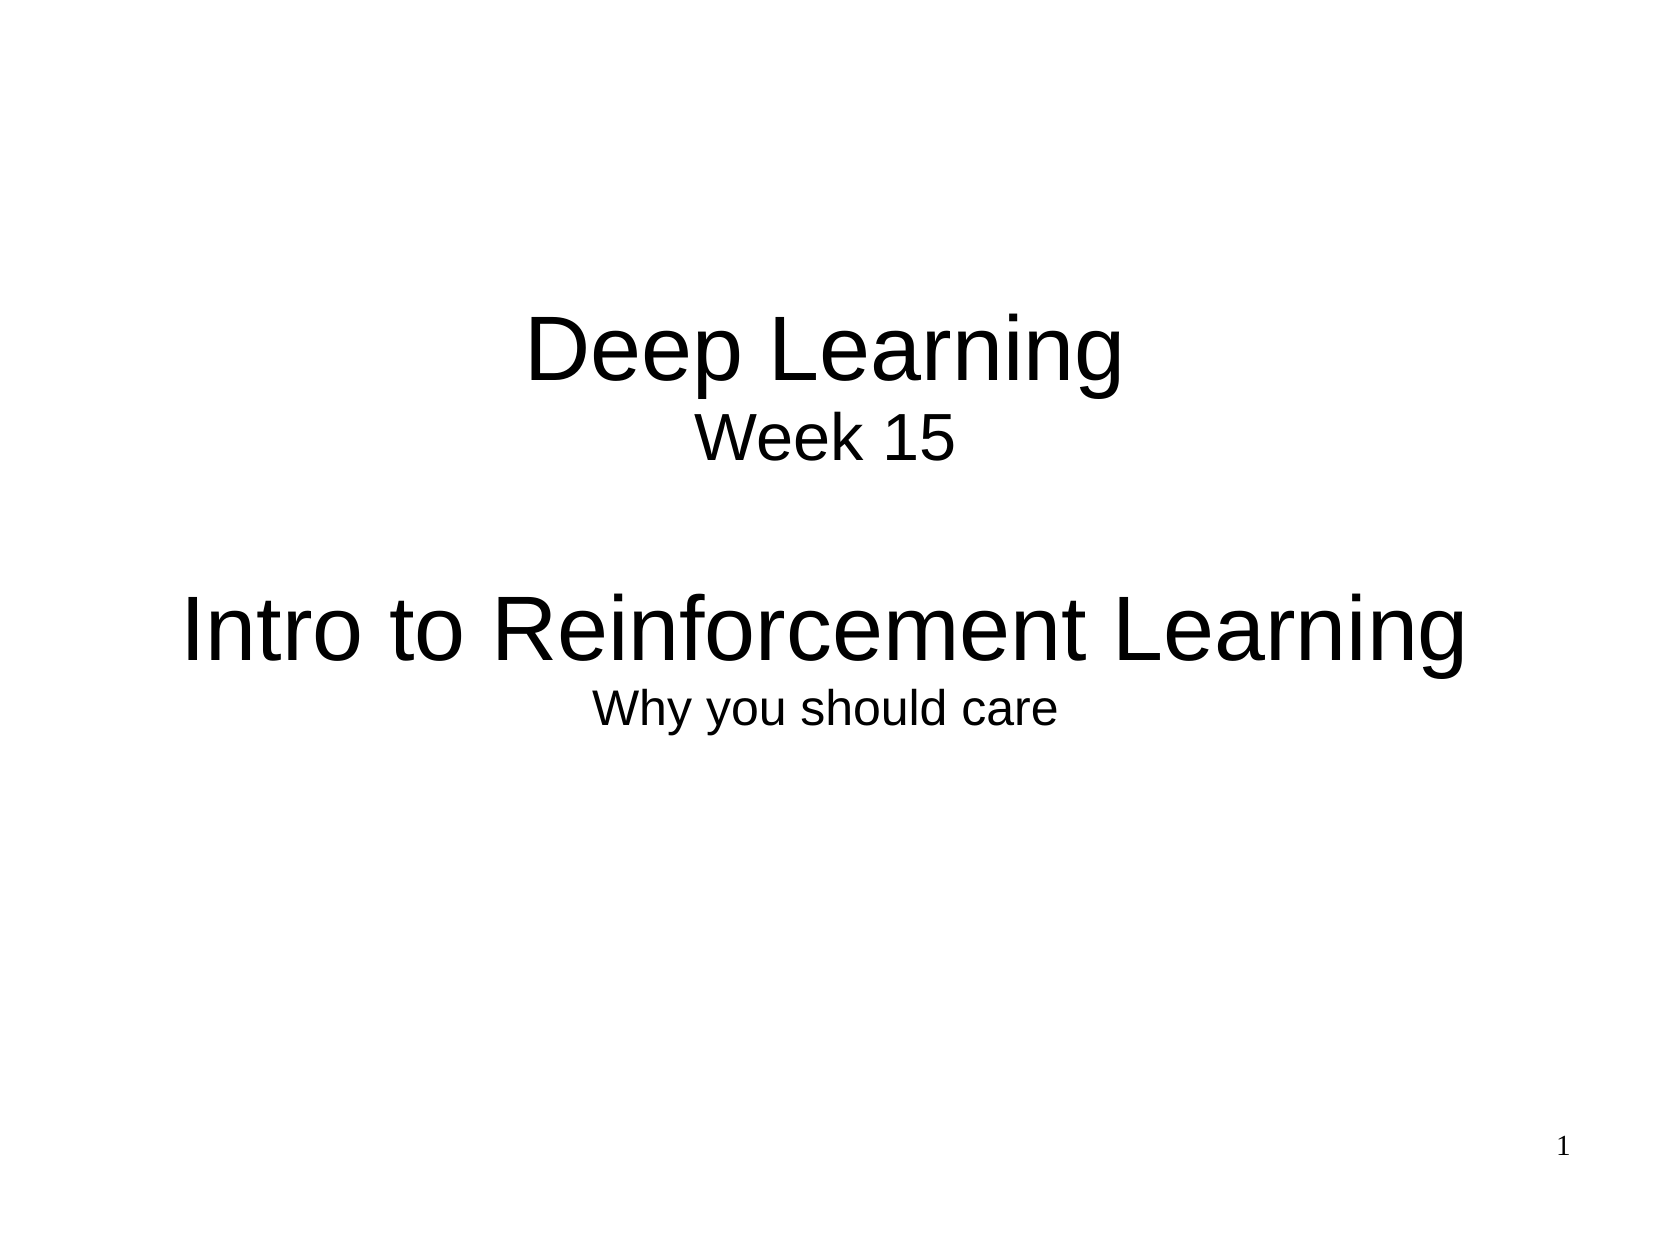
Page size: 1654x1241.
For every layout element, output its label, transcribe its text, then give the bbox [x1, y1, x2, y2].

text_box Deep Learning Week 15 Intro to Reinforcement Learning Why you should care [0, 297, 1654, 736]
